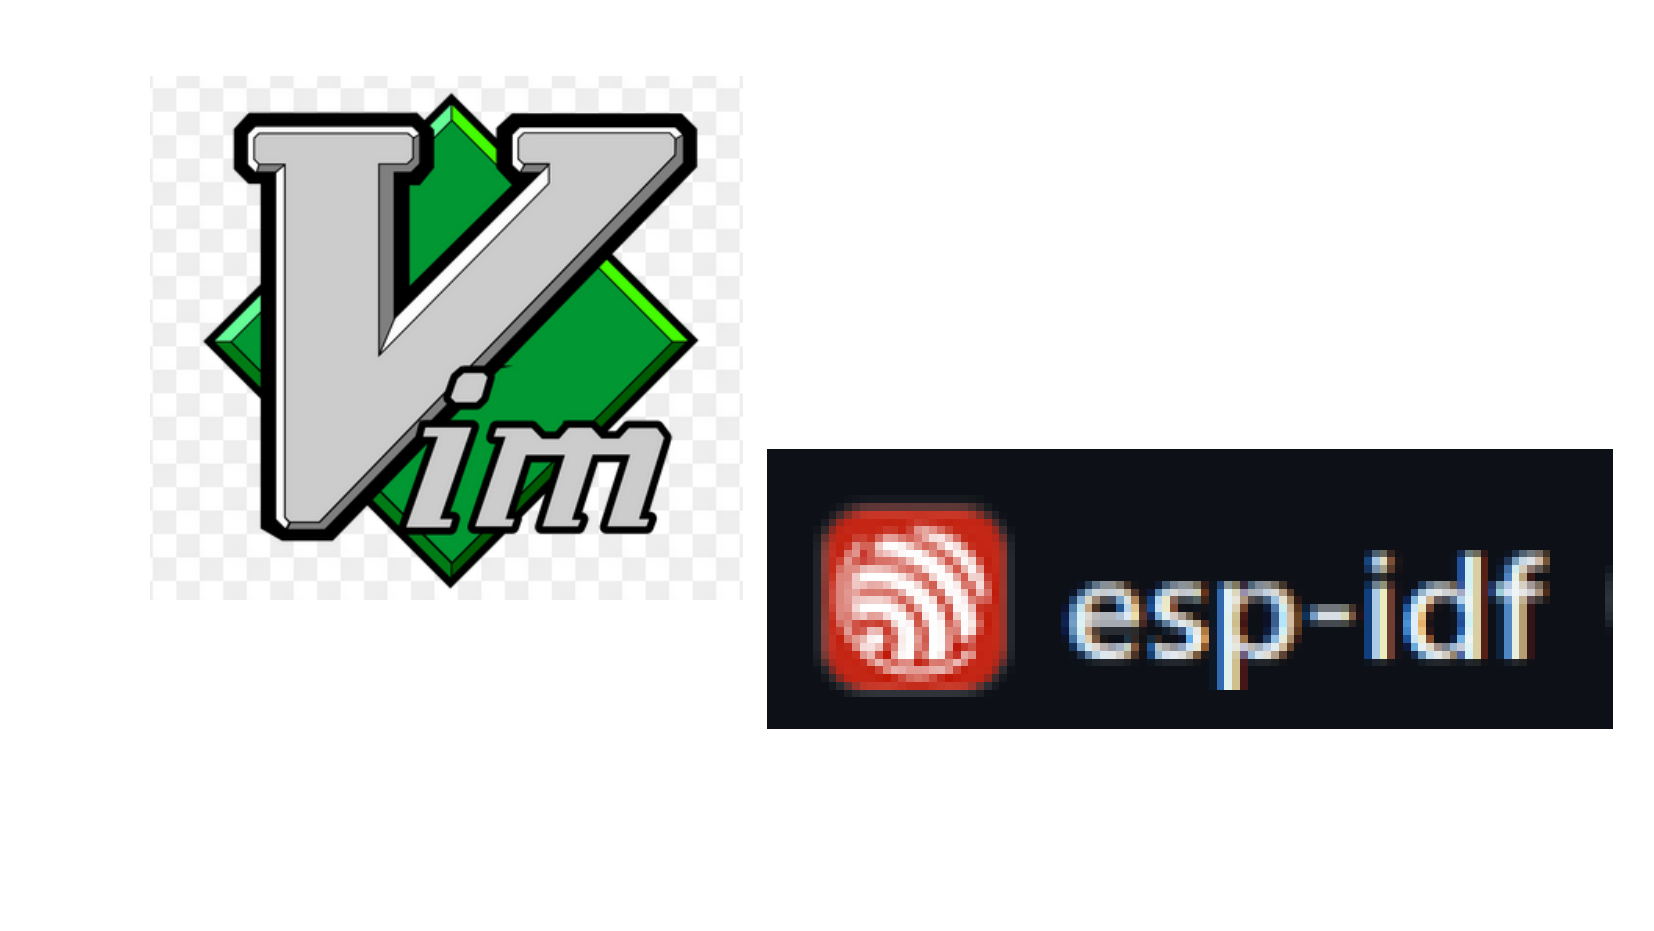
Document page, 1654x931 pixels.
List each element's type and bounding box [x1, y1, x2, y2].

picture [767, 449, 1613, 729]
picture [150, 76, 743, 601]
